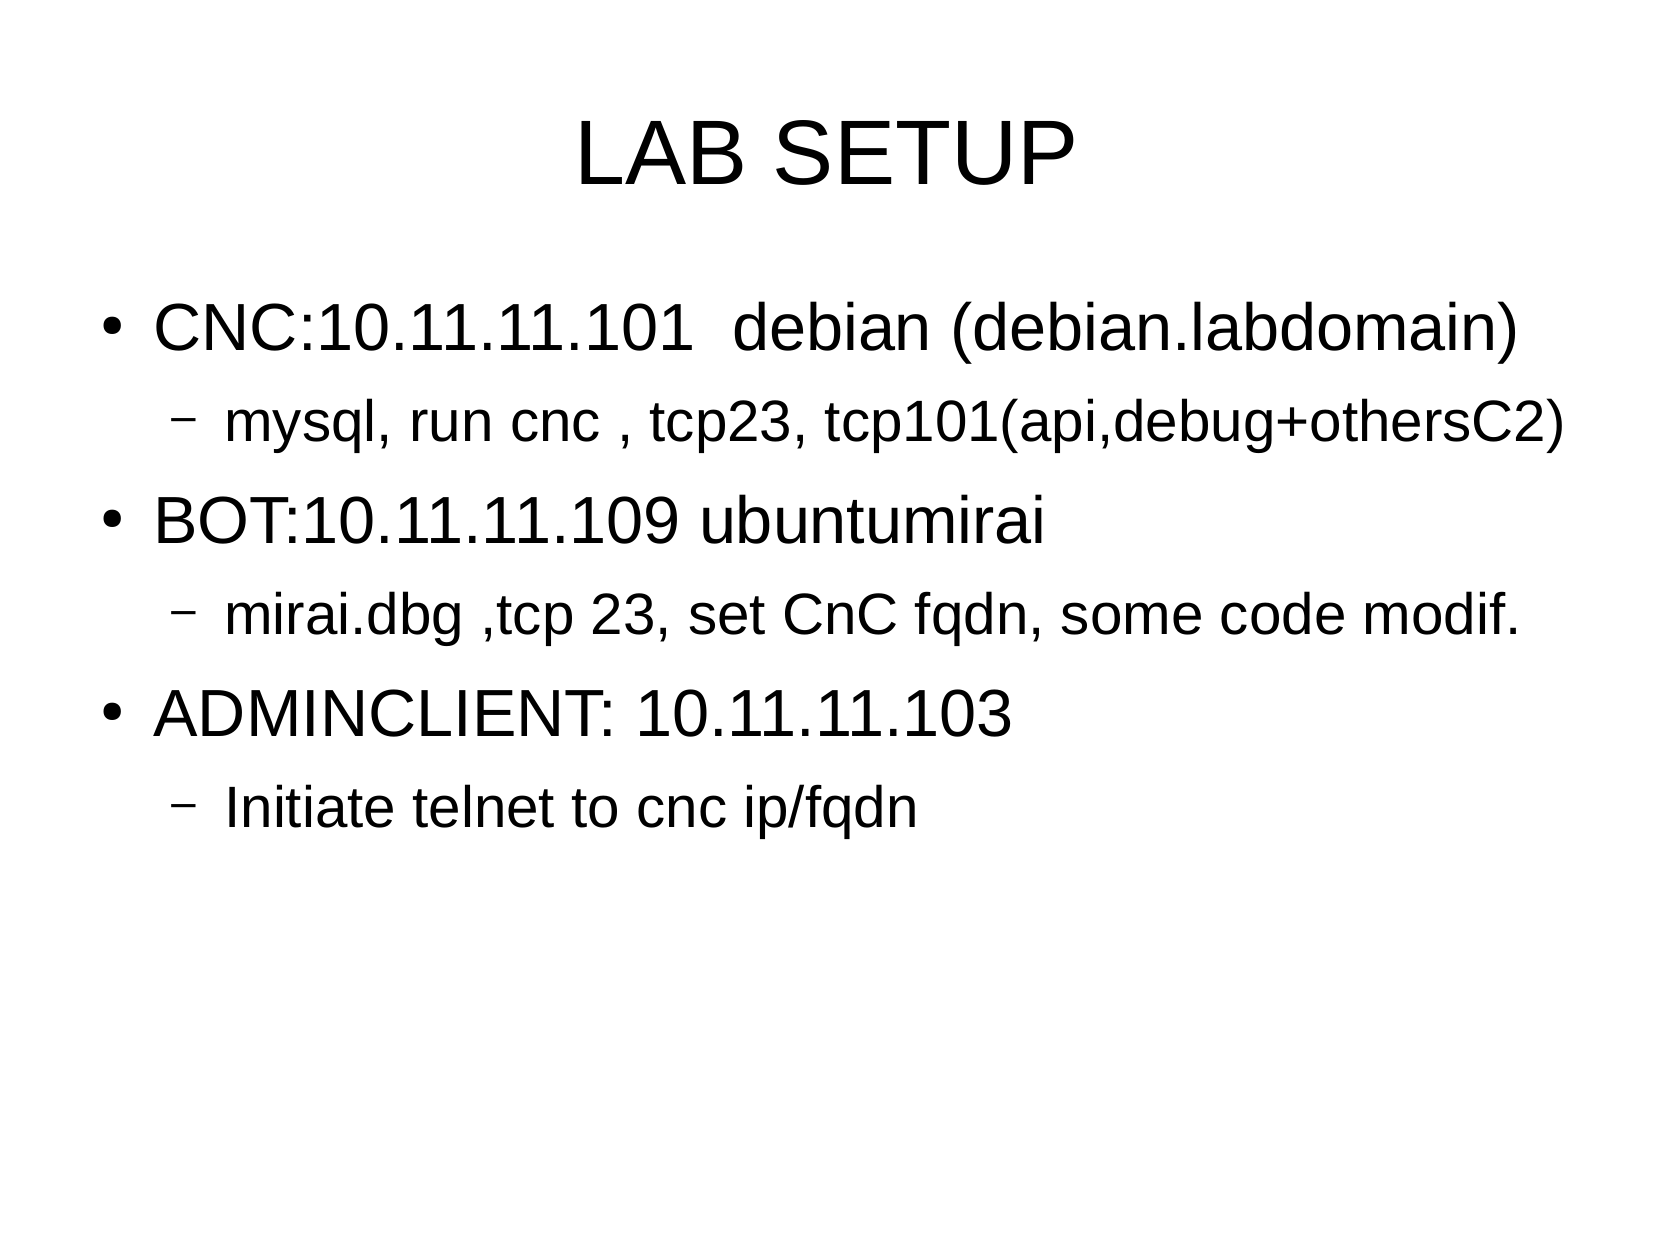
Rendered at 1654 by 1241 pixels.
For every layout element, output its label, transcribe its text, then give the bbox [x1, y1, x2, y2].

list CNC:10.11.11.101 debian (debian.labdomain) mysql, run cnc , tcp23, tcp101(api,debug+othersC2) BOT:10.11.11.109 ubuntumirai mirai.dbg ,tcp 23, set CnC fqdn, some code modif. ADMINCLIENT: 10.11.11.103 Initiate telnet to cnc ip/fqdn [82, 290, 1571, 1010]
title LAB SETUP [82, 49, 1571, 257]
